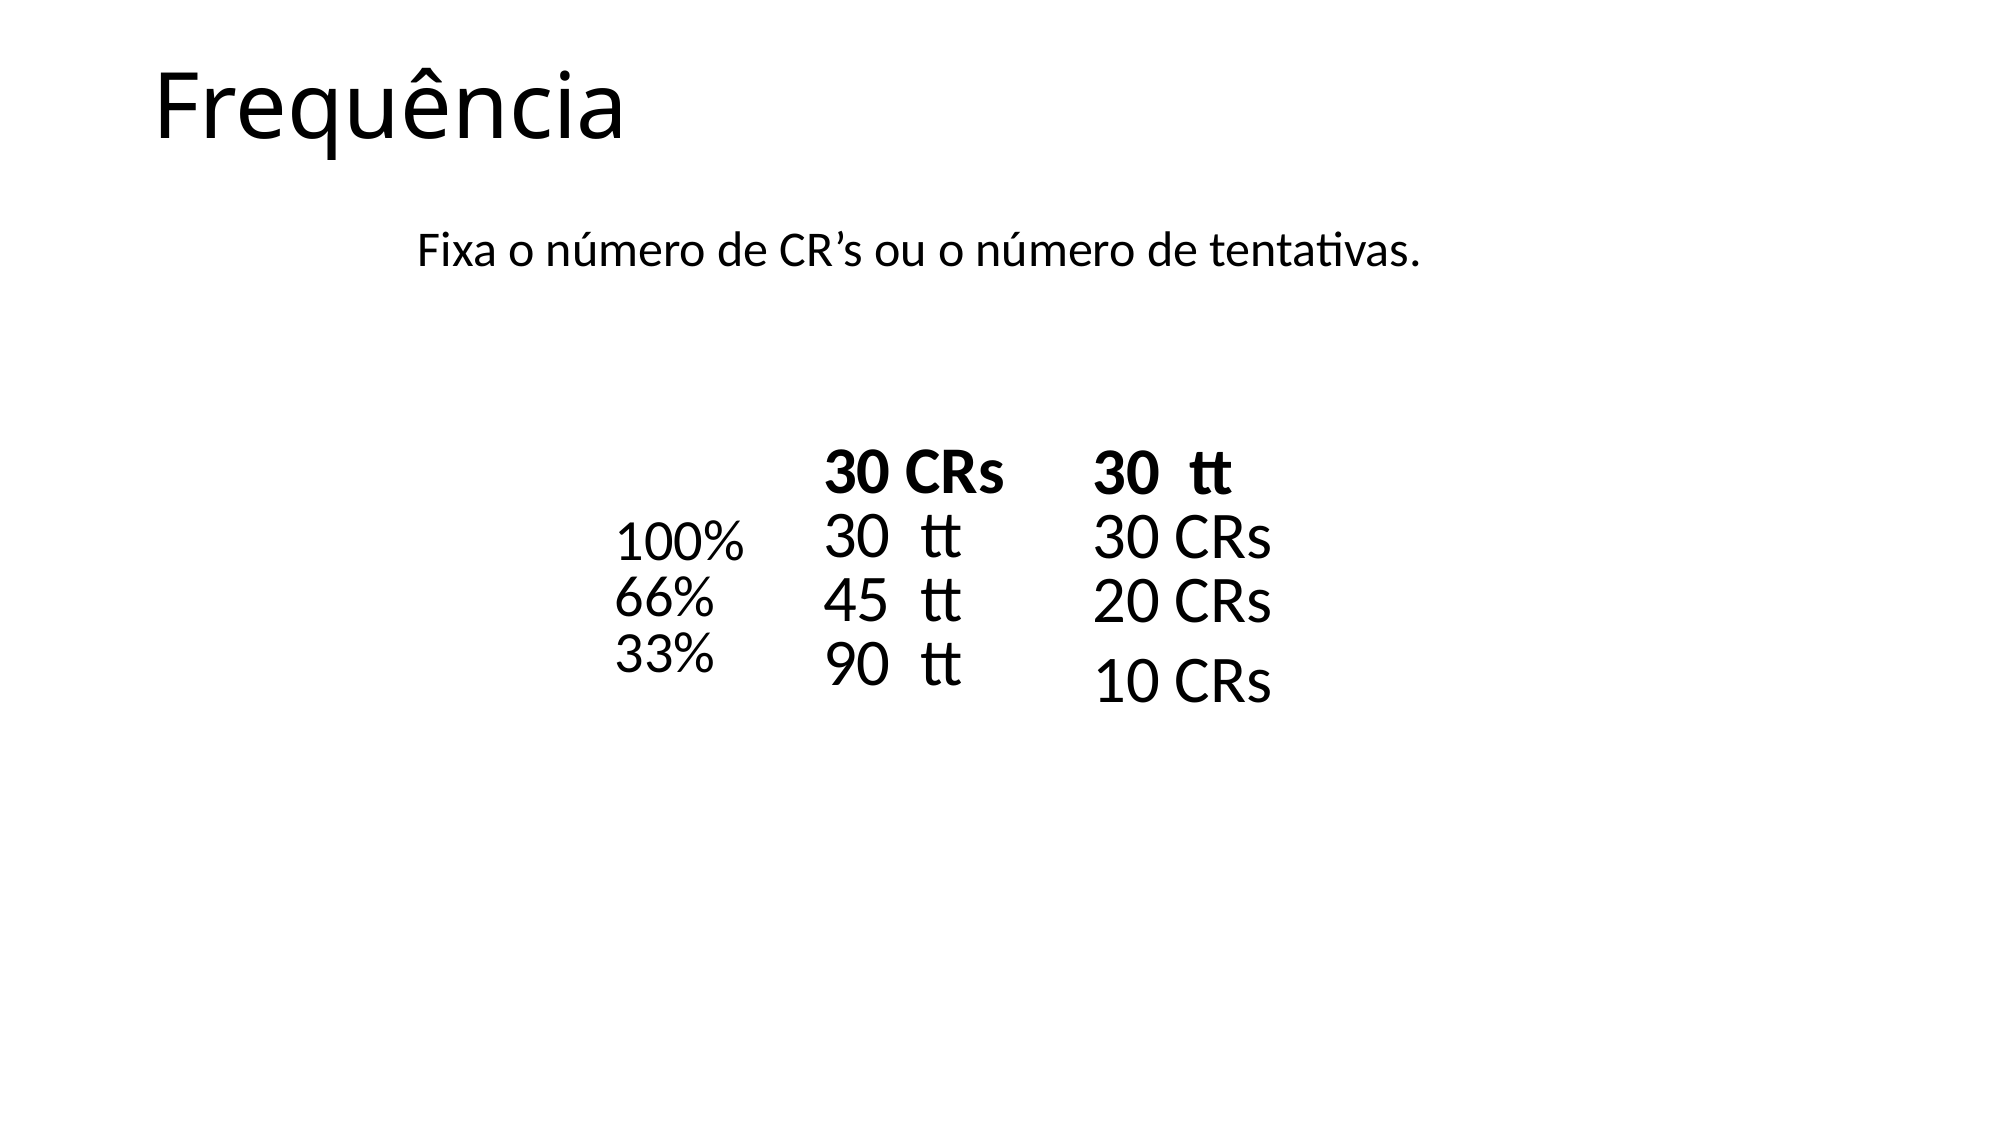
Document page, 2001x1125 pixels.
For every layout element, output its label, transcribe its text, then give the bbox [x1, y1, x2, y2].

text_box 30 tt 30 CRs 20 CRs 10 CRs [1077, 436, 1332, 723]
list Fixa o número de CR’s ou o número de tentativas. [402, 152, 1753, 315]
text_box 100% 66% 33% [599, 508, 809, 691]
text_box 30 CRs 30 tt 45 tt 90 tt [808, 434, 1078, 706]
title Frequência [137, 0, 1863, 218]
